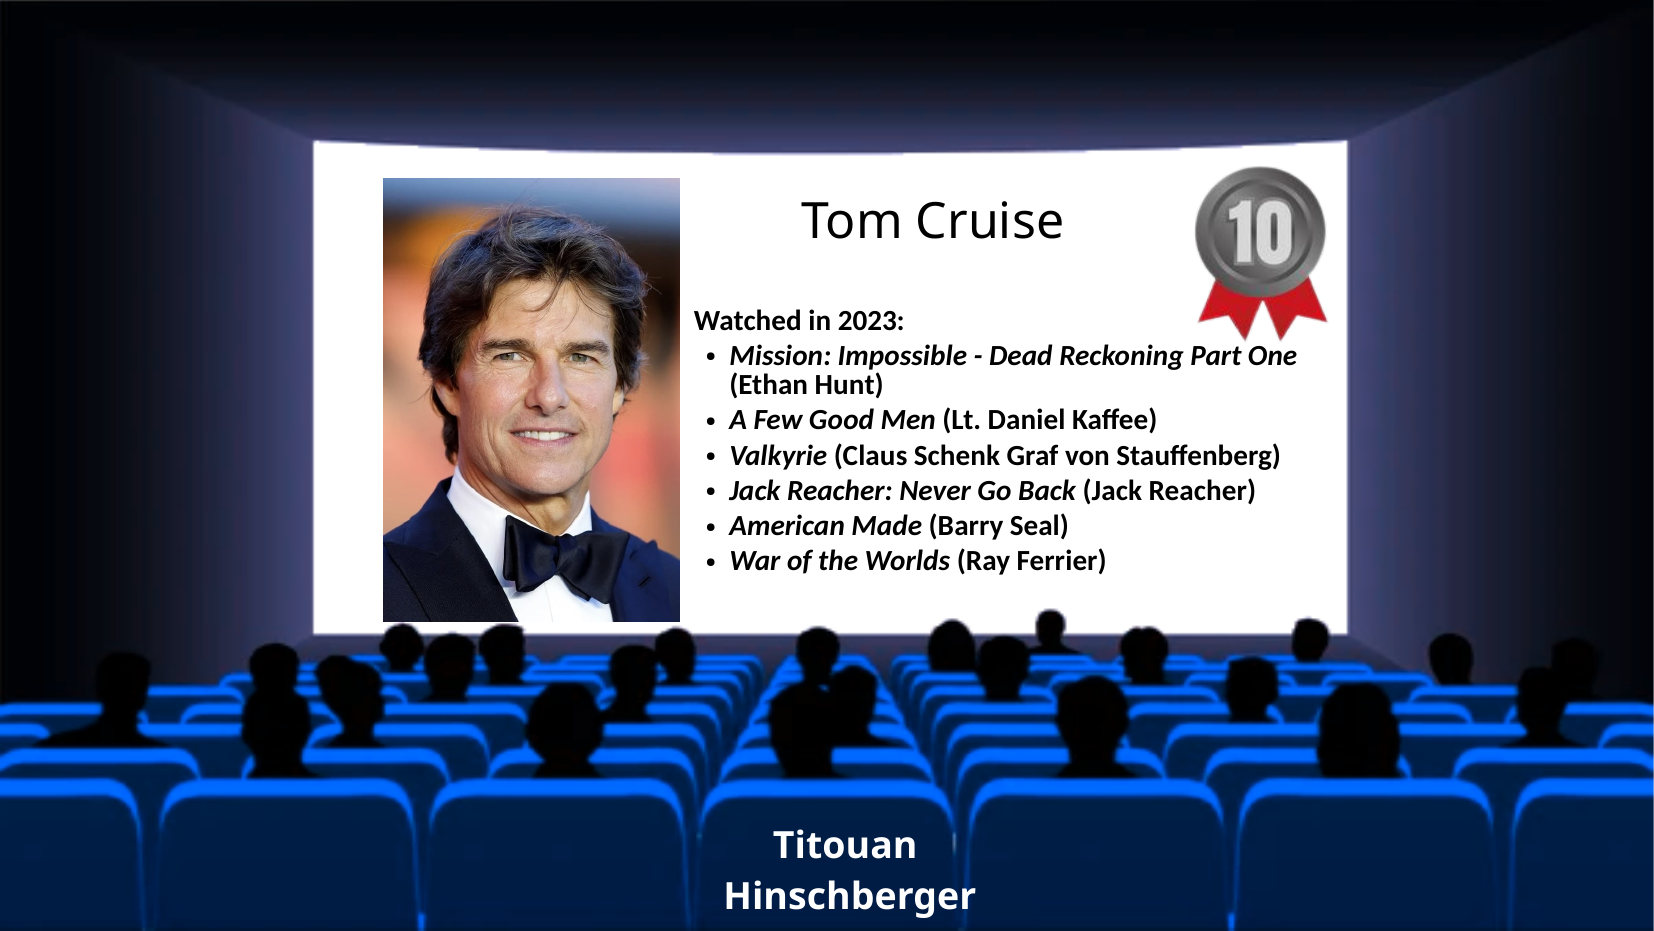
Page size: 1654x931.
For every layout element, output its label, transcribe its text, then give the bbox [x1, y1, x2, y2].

text_box Watched in 2023: Mission: Impossible - Dead Reckoning Part One (Ethan Hunt) A Few Good Men (Lt. Daniel Kaffee) Valkyrie (Claus Schenk Graf von Stauffenberg) Jack Reacher: Never Go Back (Jack Reacher) American Made (Barry Seal) War of the Worlds (Ray Ferrier) [680, 265, 1347, 621]
picture [0, 0, 1654, 931]
text_box Tom Cruise [679, 177, 1188, 263]
